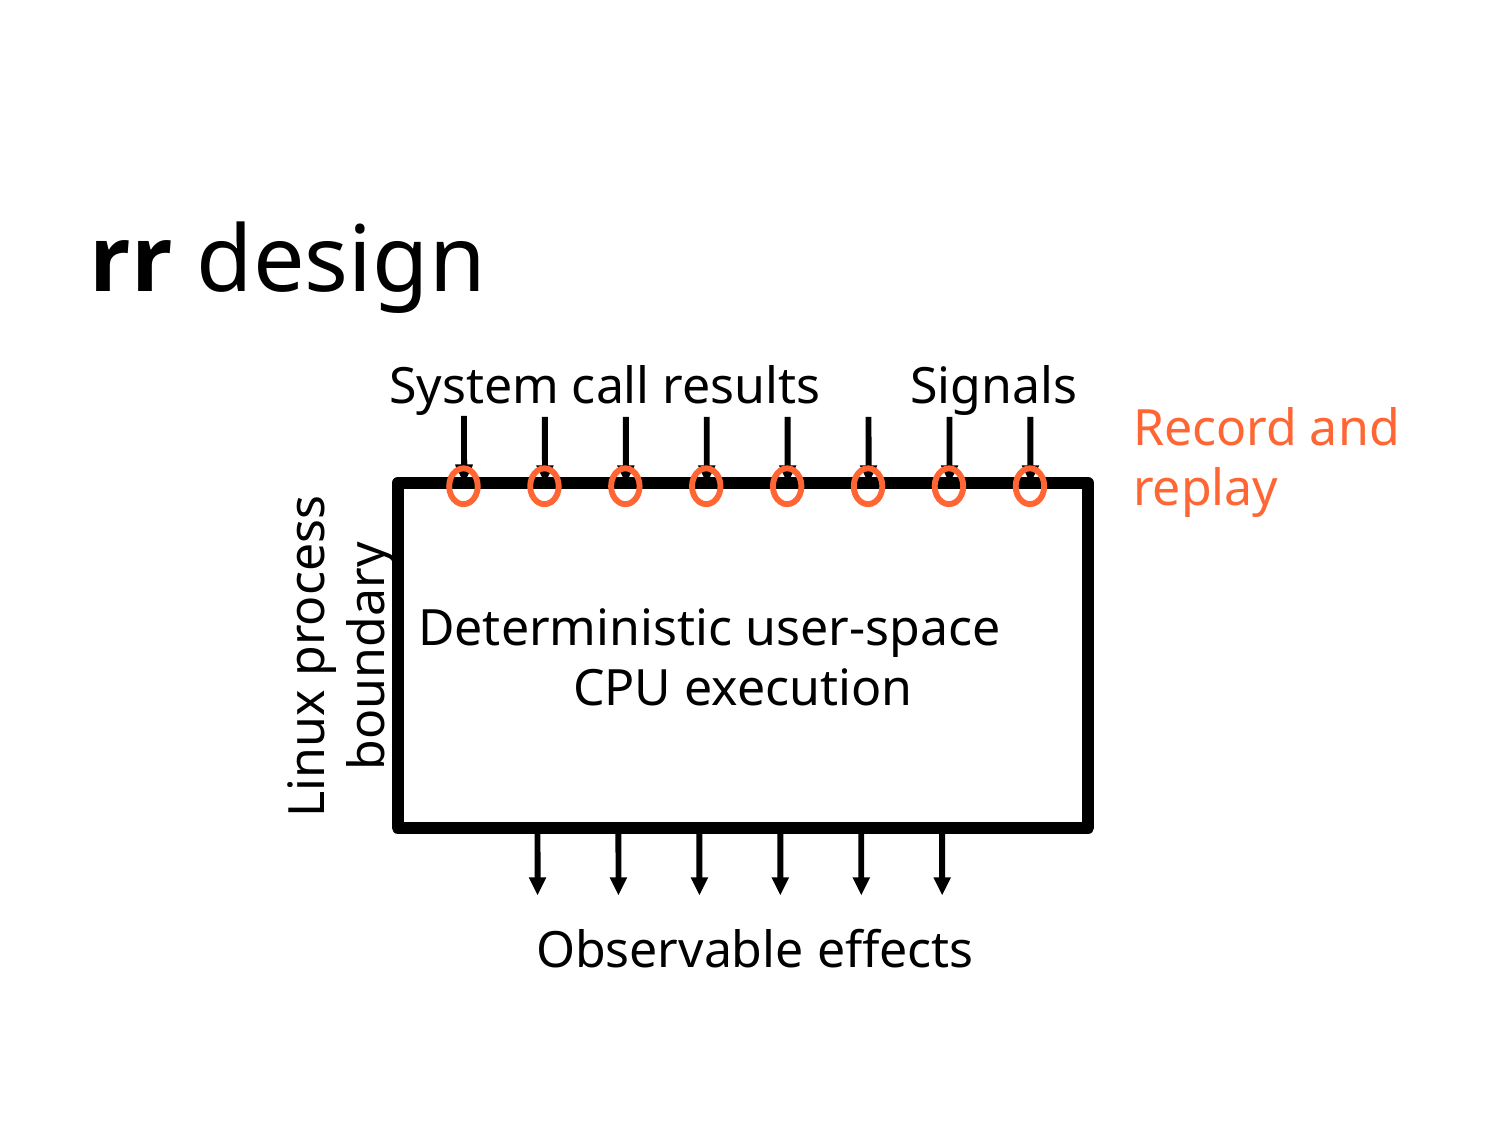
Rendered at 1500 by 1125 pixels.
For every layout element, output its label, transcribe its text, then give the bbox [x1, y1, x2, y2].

text_box Linux process boundary [259, 388, 445, 924]
text_box Observable effects [521, 909, 992, 980]
text_box System call results [374, 346, 845, 416]
text_box Record and replay [1118, 387, 1500, 514]
text_box rr design [74, 172, 1424, 337]
text_box Signals [895, 346, 1366, 416]
text_box Deterministic user-space CPU execution [445, 483, 1089, 828]
